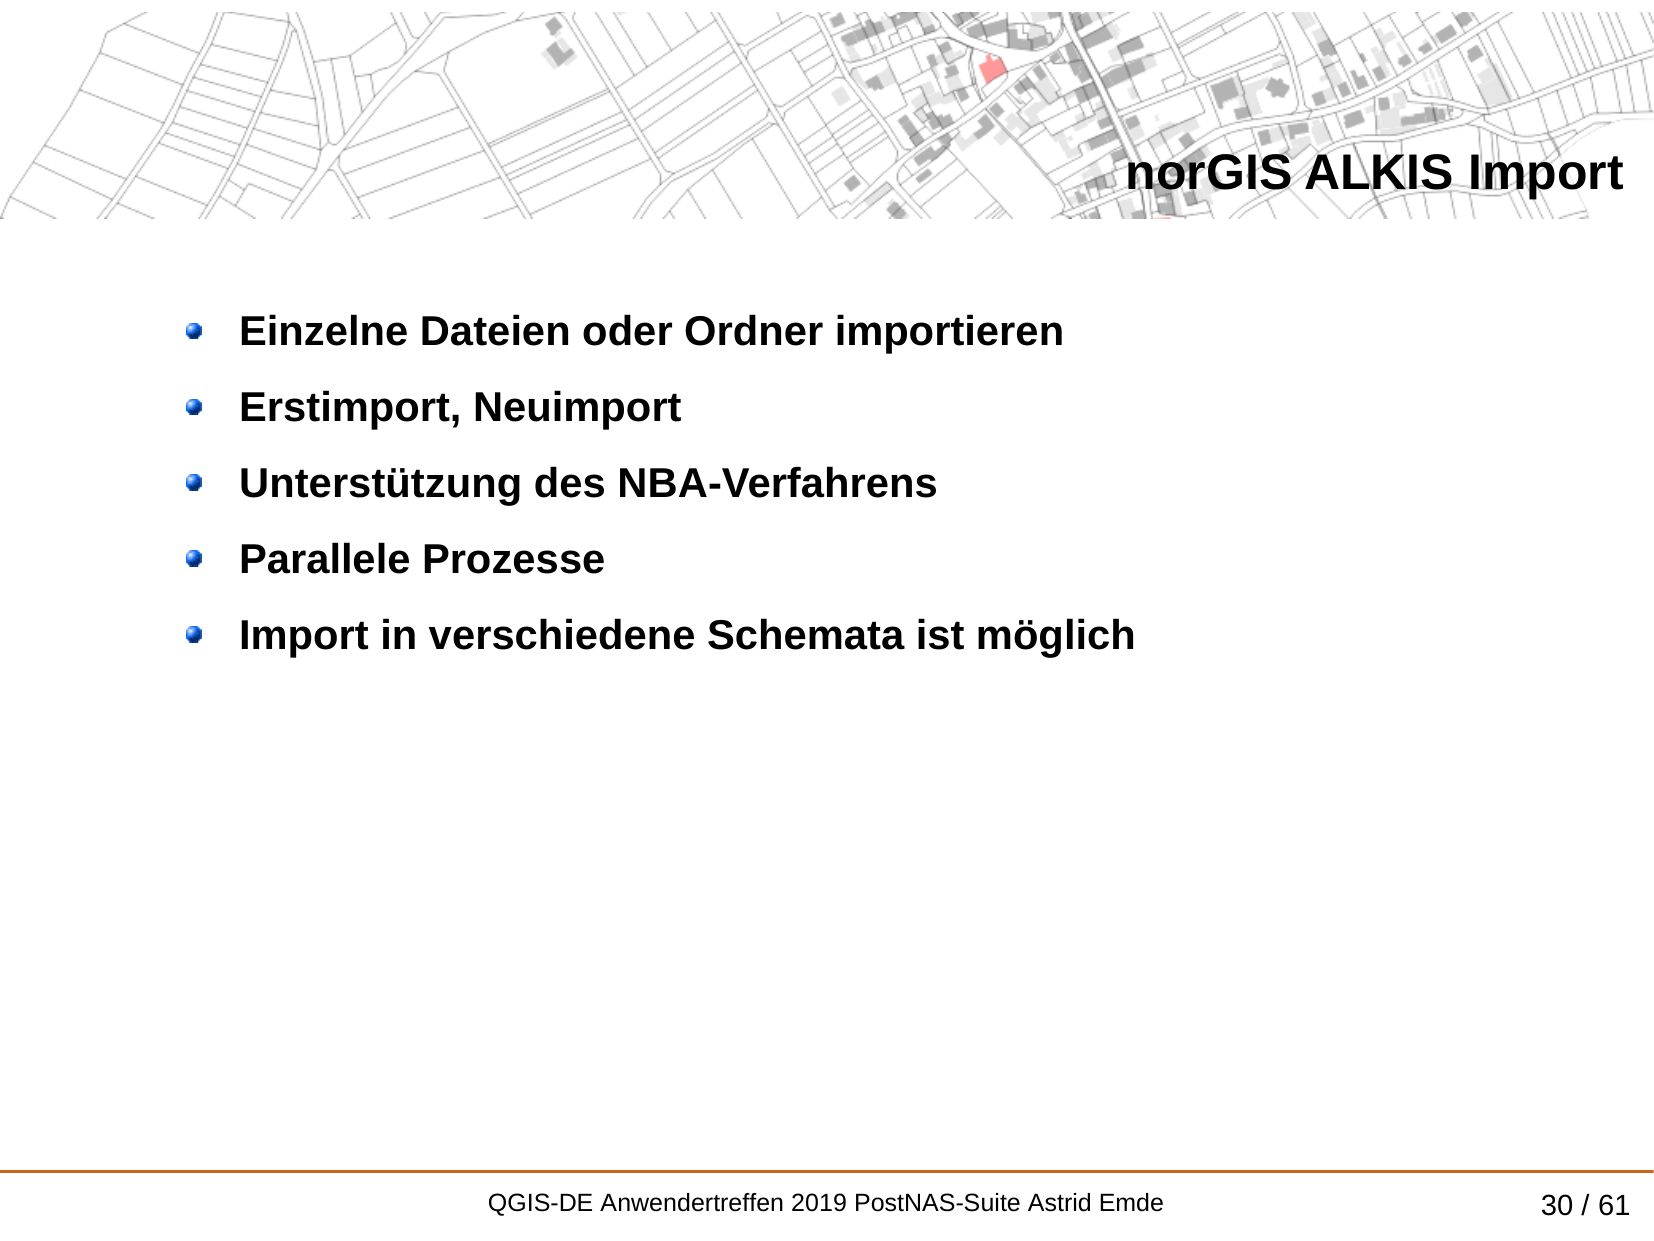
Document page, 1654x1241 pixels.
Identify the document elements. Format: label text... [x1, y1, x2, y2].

text_box Einzelne Dateien oder Ordner importieren Erstimport, Neuimport Unterstützung des NBA-Verfahrens Parallele Prozesse Import in verschiedene Schemata ist möglich [82, 224, 1595, 1052]
picture [186, 626, 202, 643]
title norGIS ALKIS Import [265, 118, 1625, 228]
picture [186, 474, 202, 491]
picture [186, 399, 202, 415]
picture [186, 550, 202, 567]
picture [186, 323, 202, 339]
